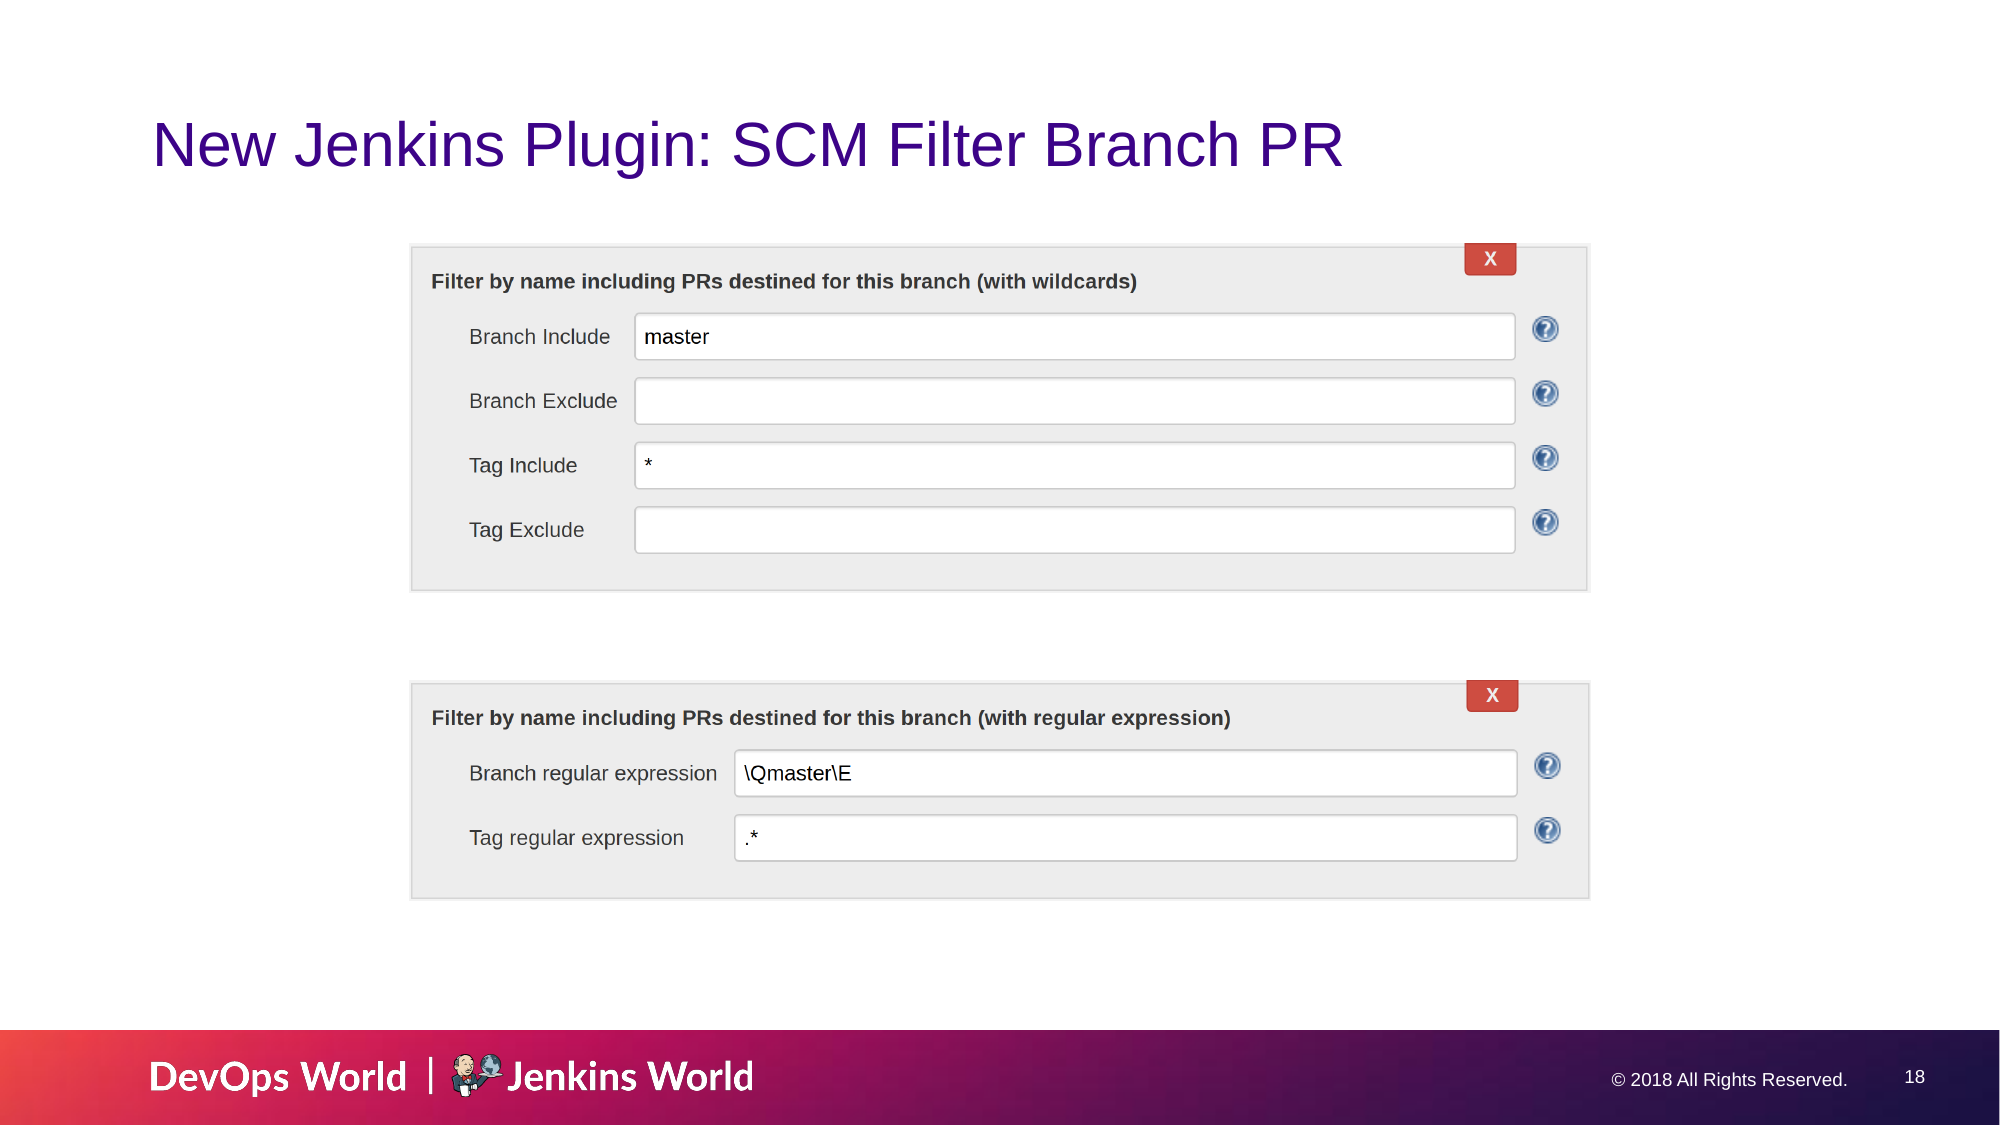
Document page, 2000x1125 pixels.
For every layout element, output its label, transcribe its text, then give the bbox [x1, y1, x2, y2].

picture [409, 243, 1591, 593]
picture [409, 680, 1591, 901]
title New Jenkins Plugin: SCM Filter Branch PR [152, 60, 1848, 180]
picture [0, 1030, 2000, 1125]
